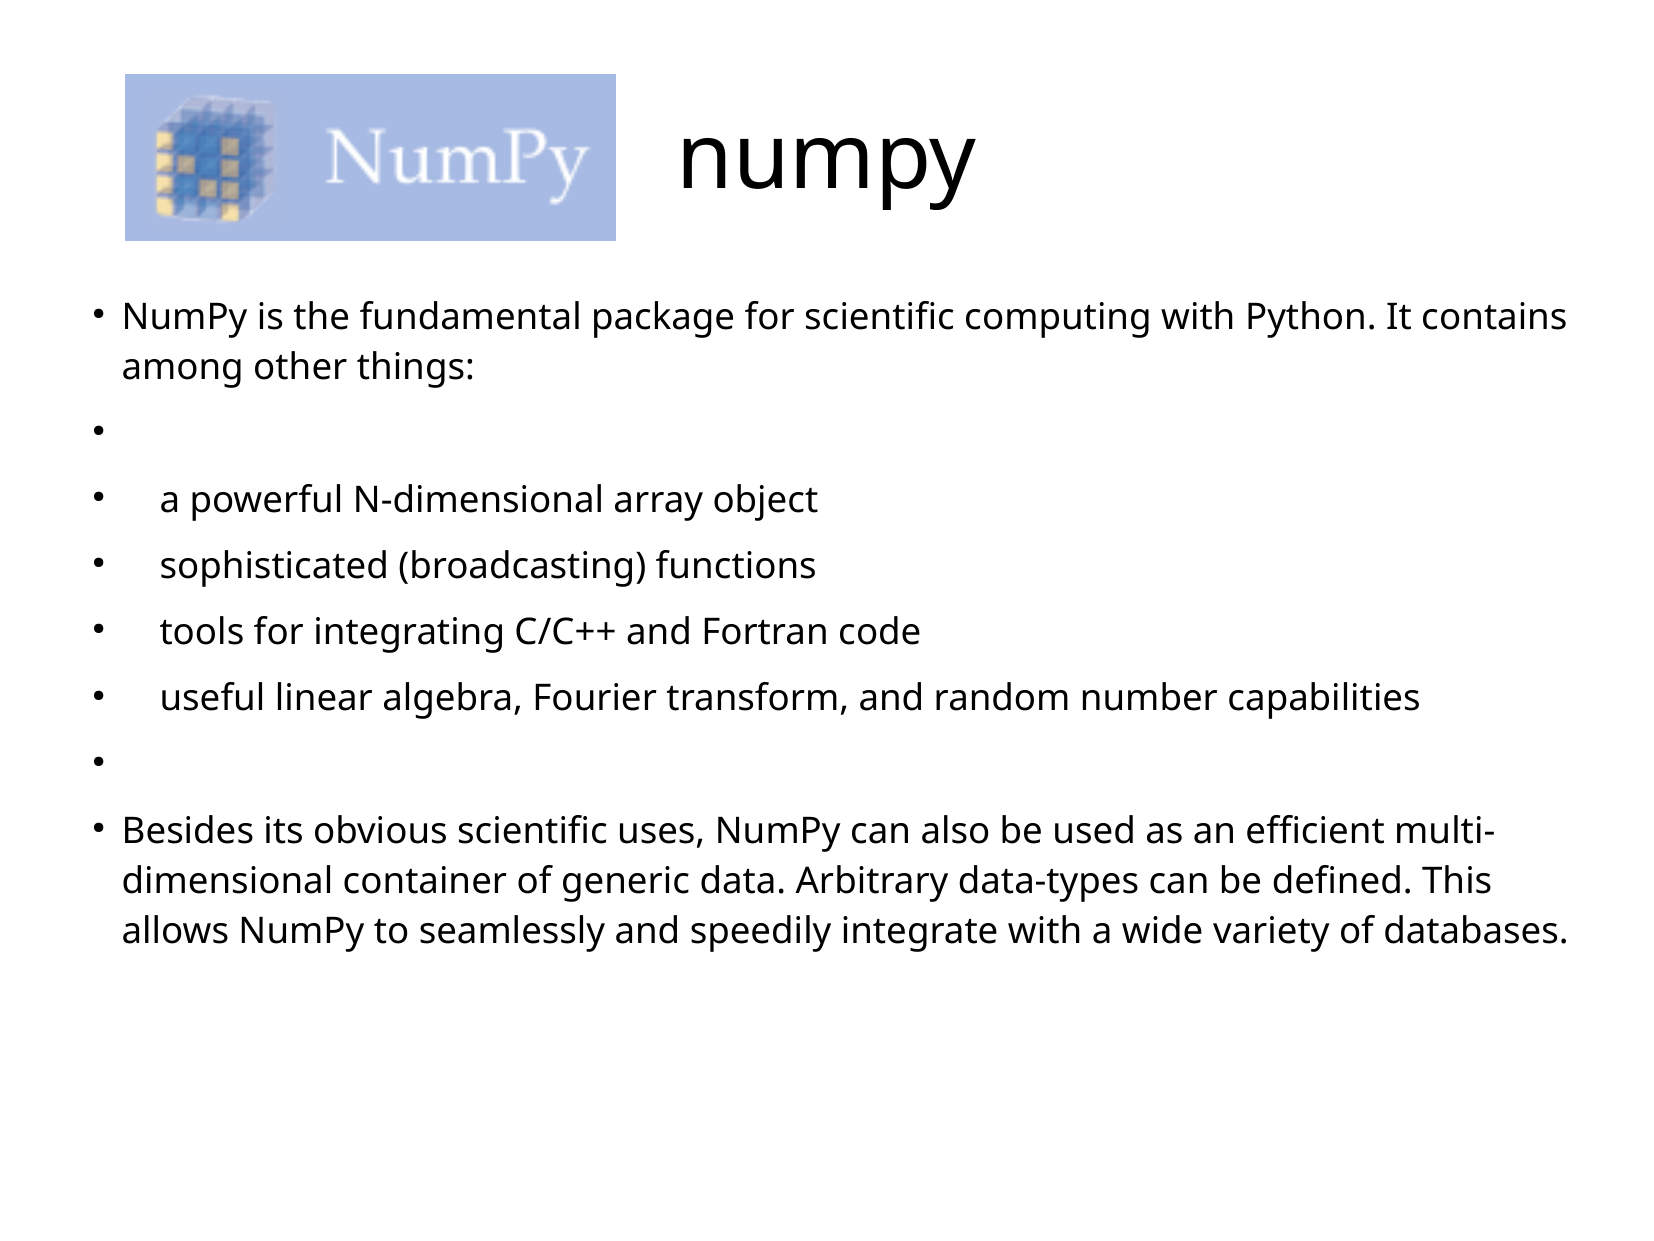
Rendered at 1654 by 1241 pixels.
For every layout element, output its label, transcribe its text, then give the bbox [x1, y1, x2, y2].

list NumPy is the fundamental package for scientific computing with Python. It contains among other things: a powerful N-dimensional array object sophisticated (broadcasting) functions tools for integrating C/C++ and Fortran code useful linear algebra, Fourier transform, and random number capabilities Besides its obvious scientific uses, NumPy can also be used as an efficient multi-dimensional container of generic data. Arbitrary data-types can be defined. This allows NumPy to seamlessly and speedily integrate with a wide variety of databases. [82, 290, 1571, 1010]
picture [125, 74, 616, 241]
title numpy [82, 49, 1571, 257]
